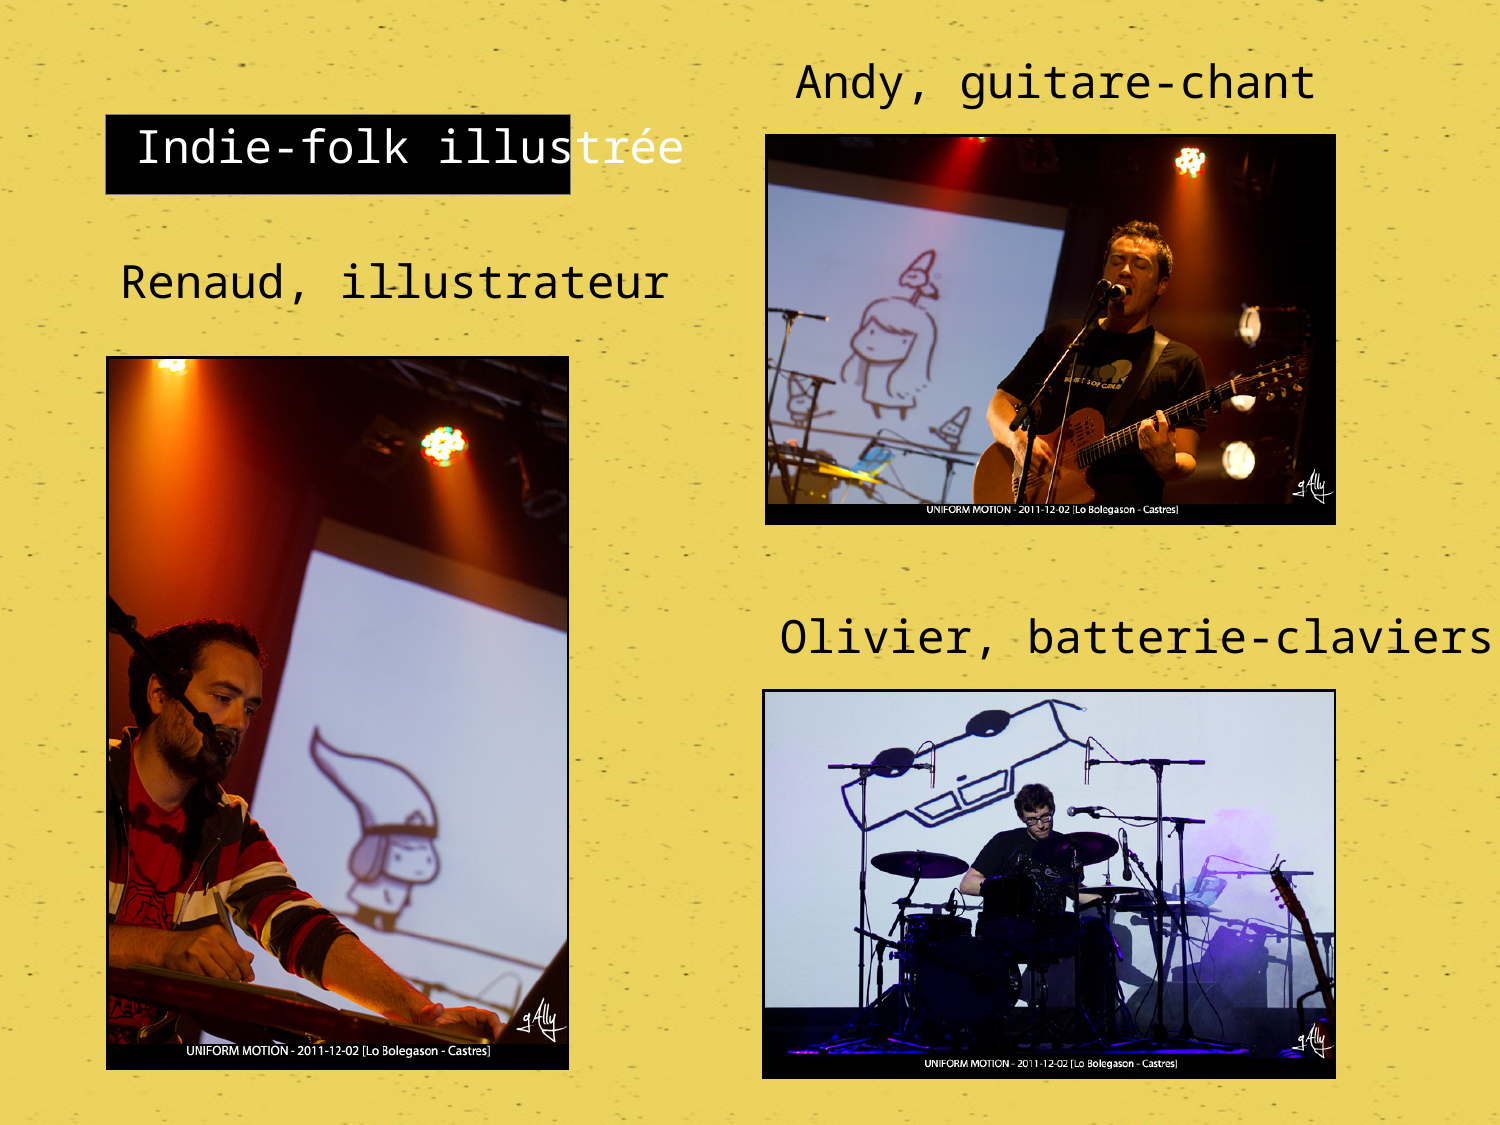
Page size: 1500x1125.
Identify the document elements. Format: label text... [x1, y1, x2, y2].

text_box Olivier, batterie-claviers [765, 600, 1322, 670]
text_box Indie-folk illustrée [120, 110, 553, 180]
picture [0, 0, 1500, 1125]
text_box Renaud, illustrateur [105, 245, 582, 315]
text_box [553, 148, 566, 160]
text_box Andy, guitare-chant [780, 45, 1247, 115]
text_box [105, 114, 571, 195]
